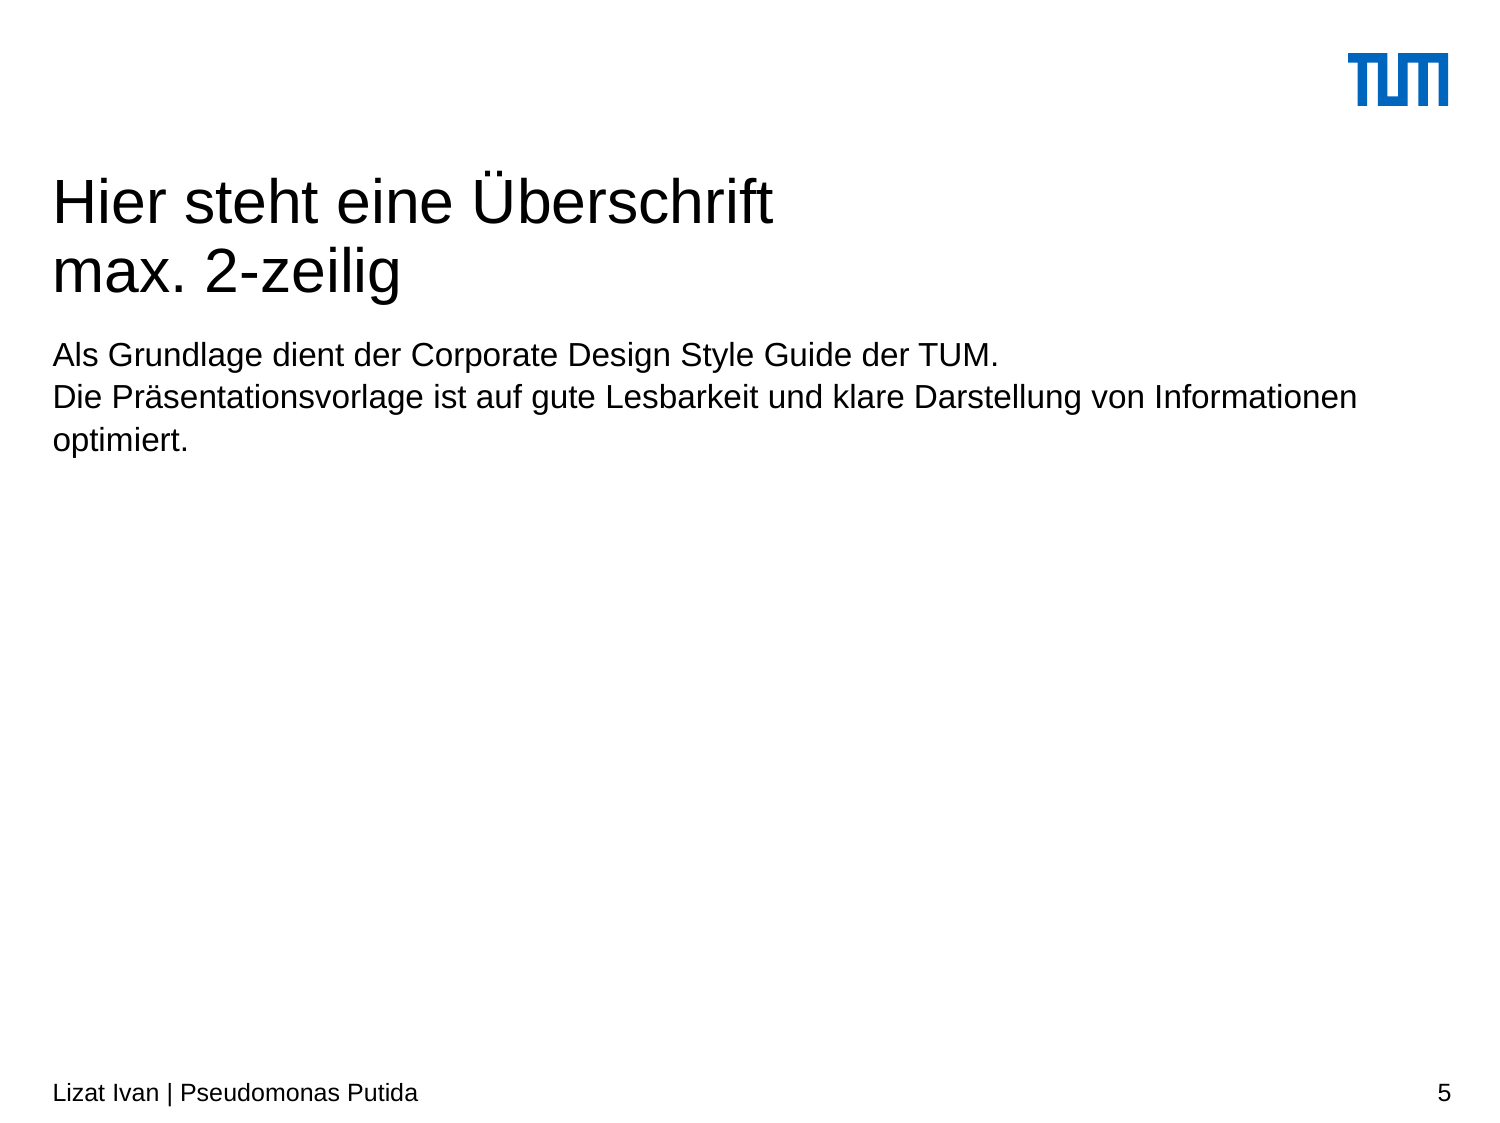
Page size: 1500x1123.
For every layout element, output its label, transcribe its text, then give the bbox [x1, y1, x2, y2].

title Hier steht eine Überschrift max. 2-zeilig [52, 166, 1453, 307]
list Als Grundlage dient der Corporate Design Style Guide der TUM. Die Präsentationsvorlage ist auf gute Lesbarkeit und klare Darstellung von Informationen optimiert. [52, 330, 1453, 1052]
